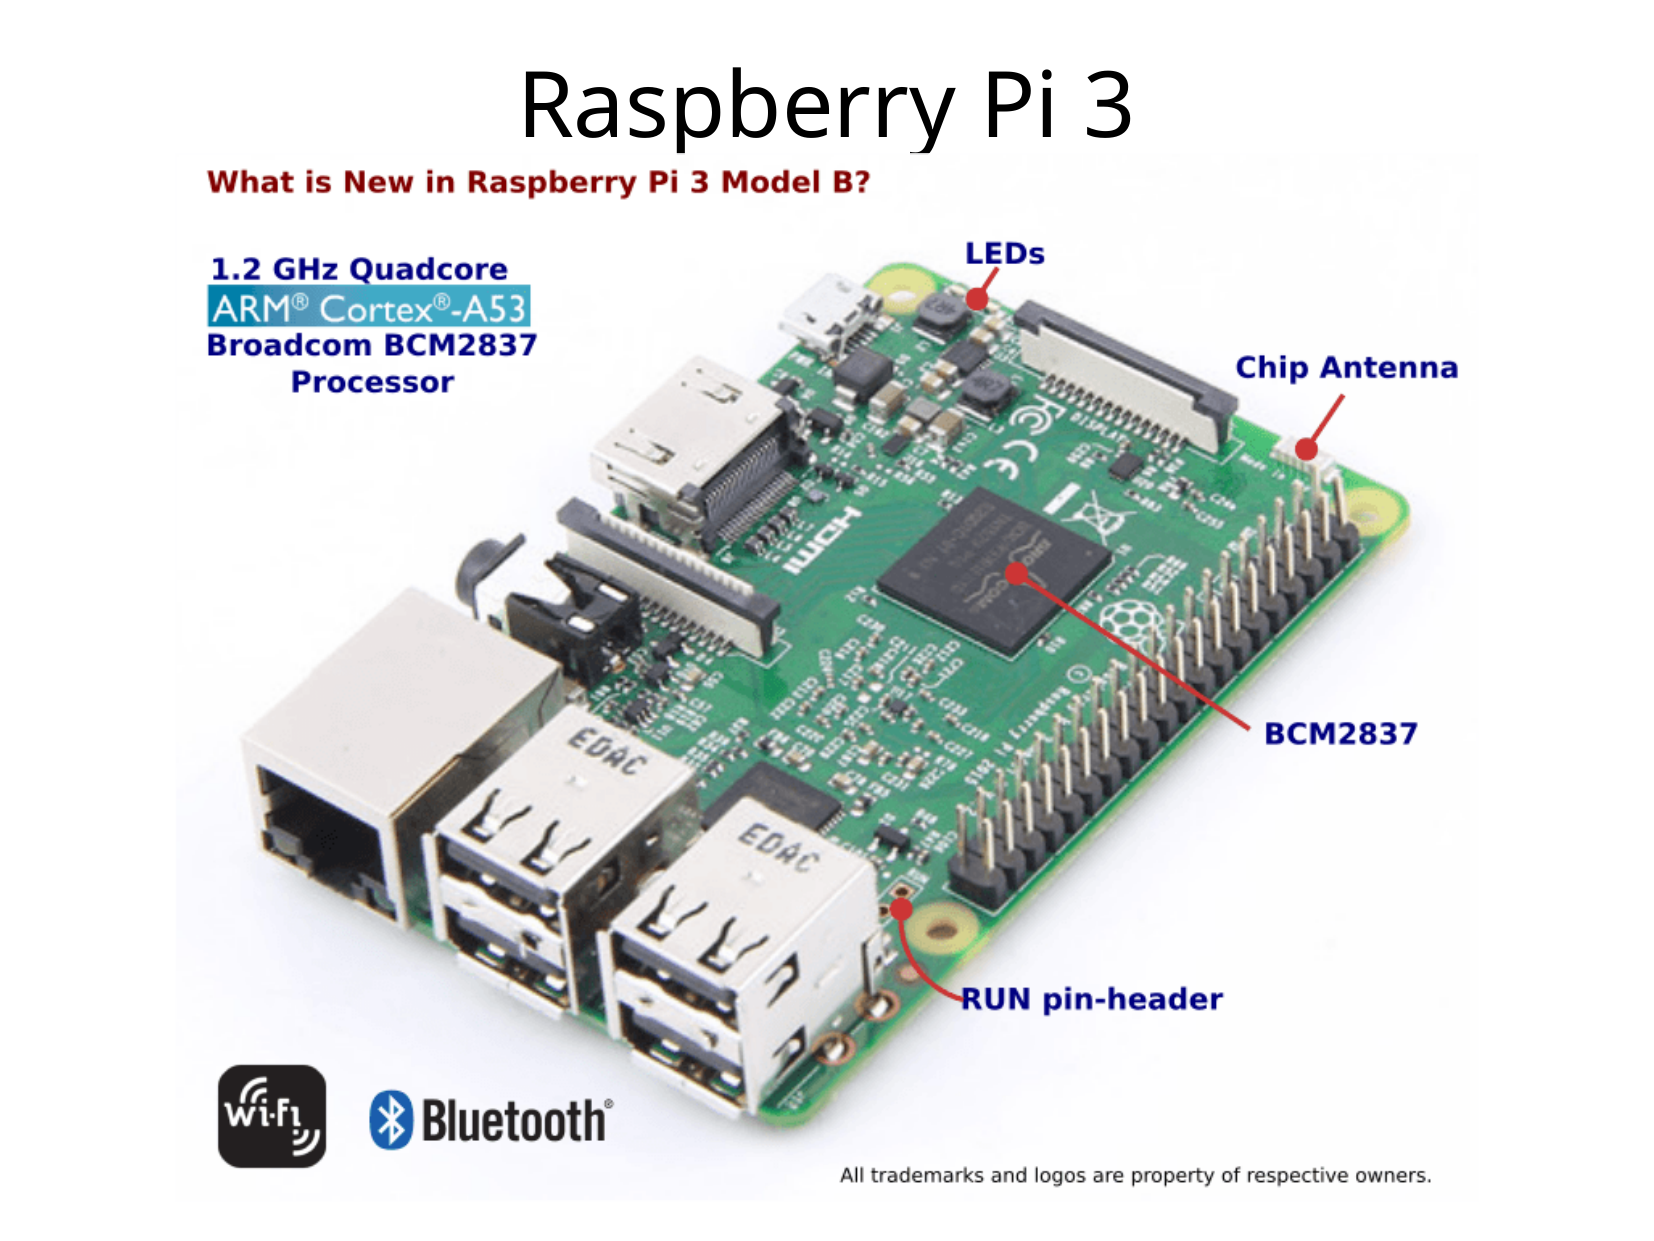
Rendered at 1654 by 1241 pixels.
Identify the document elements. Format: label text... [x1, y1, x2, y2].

title Raspberry Pi 3 [82, 49, 1571, 154]
picture [175, 153, 1479, 1203]
